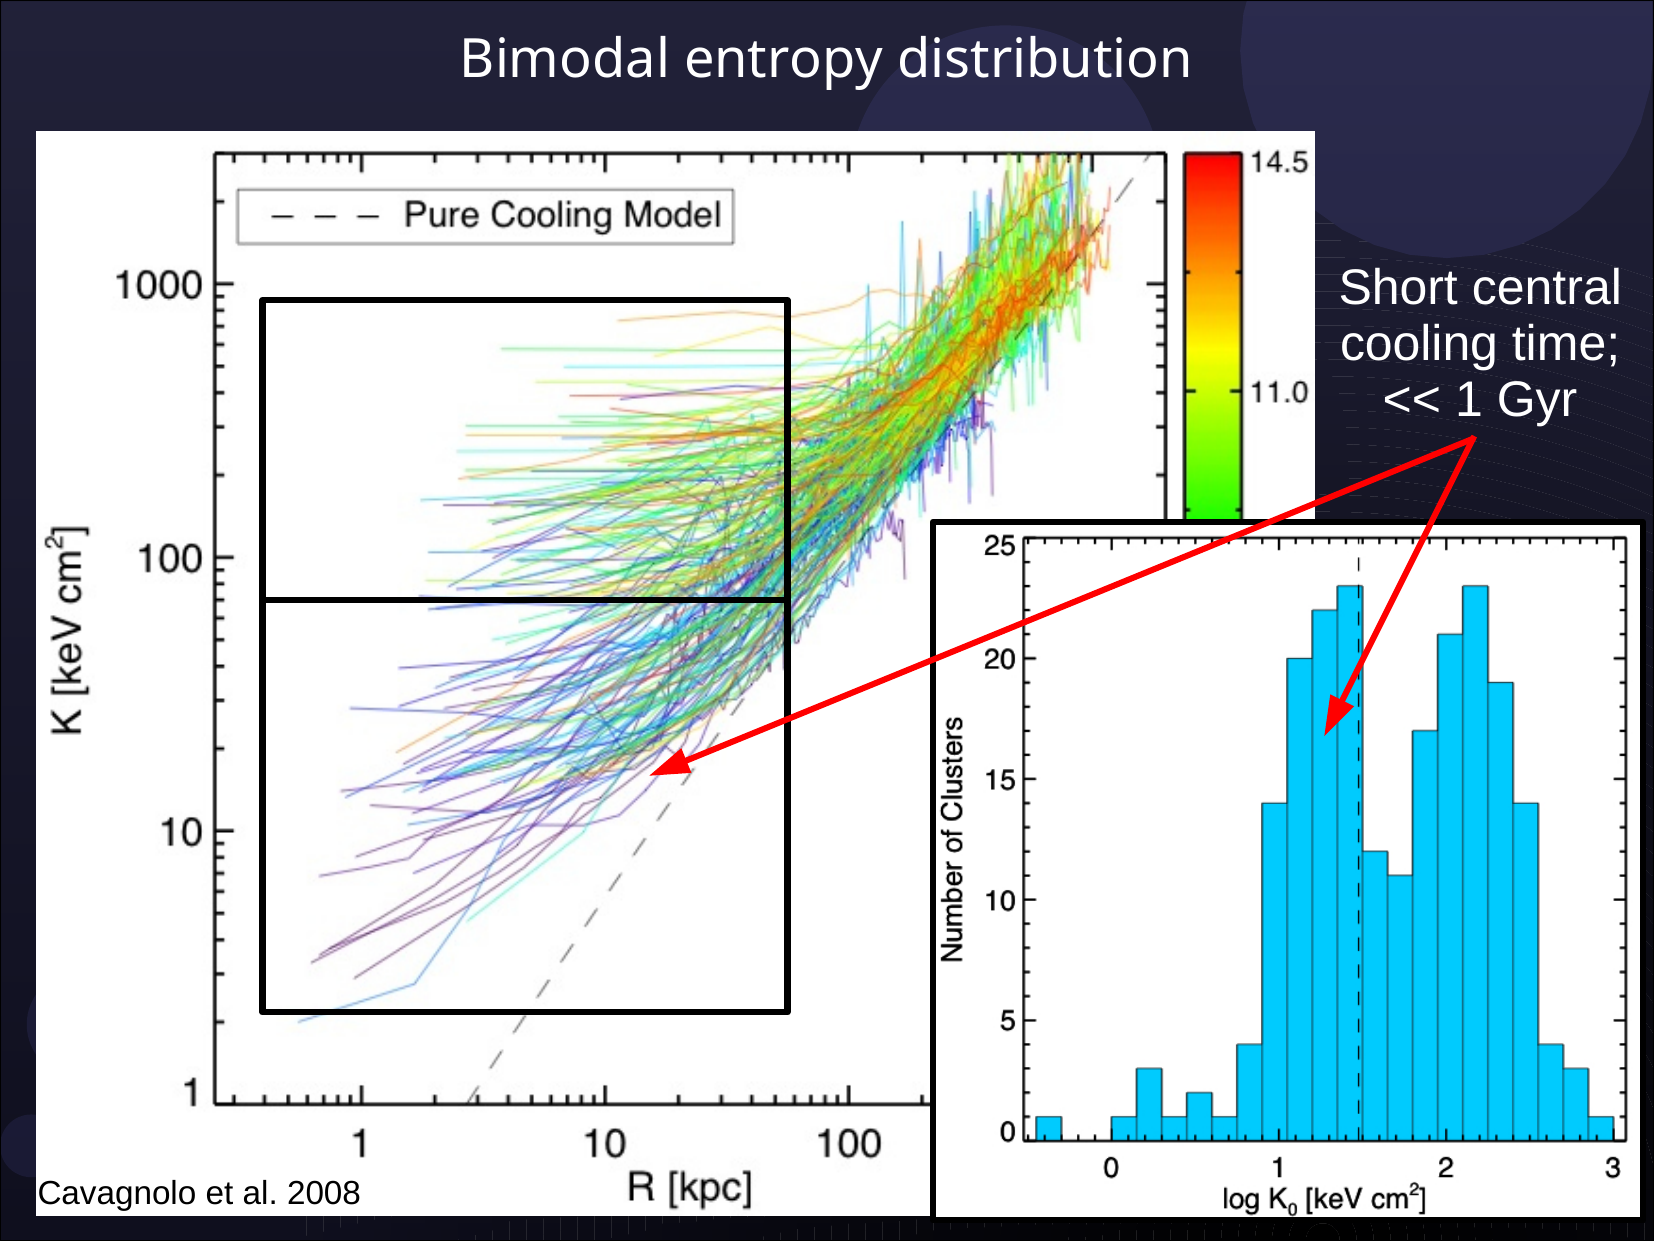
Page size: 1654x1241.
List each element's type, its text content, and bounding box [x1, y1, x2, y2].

picture [266, 603, 784, 1009]
picture [935, 525, 1640, 1218]
picture [266, 303, 784, 597]
picture [935, 525, 1251, 655]
picture [36, 131, 1315, 1216]
text_box Short central cooling time; << 1 Gyr [1330, 259, 1631, 427]
picture [1288, 508, 1315, 519]
text_box Bimodal entropy distribution [38, 19, 1615, 97]
text_box Cavagnolo et al. 2008 [37, 1174, 362, 1212]
